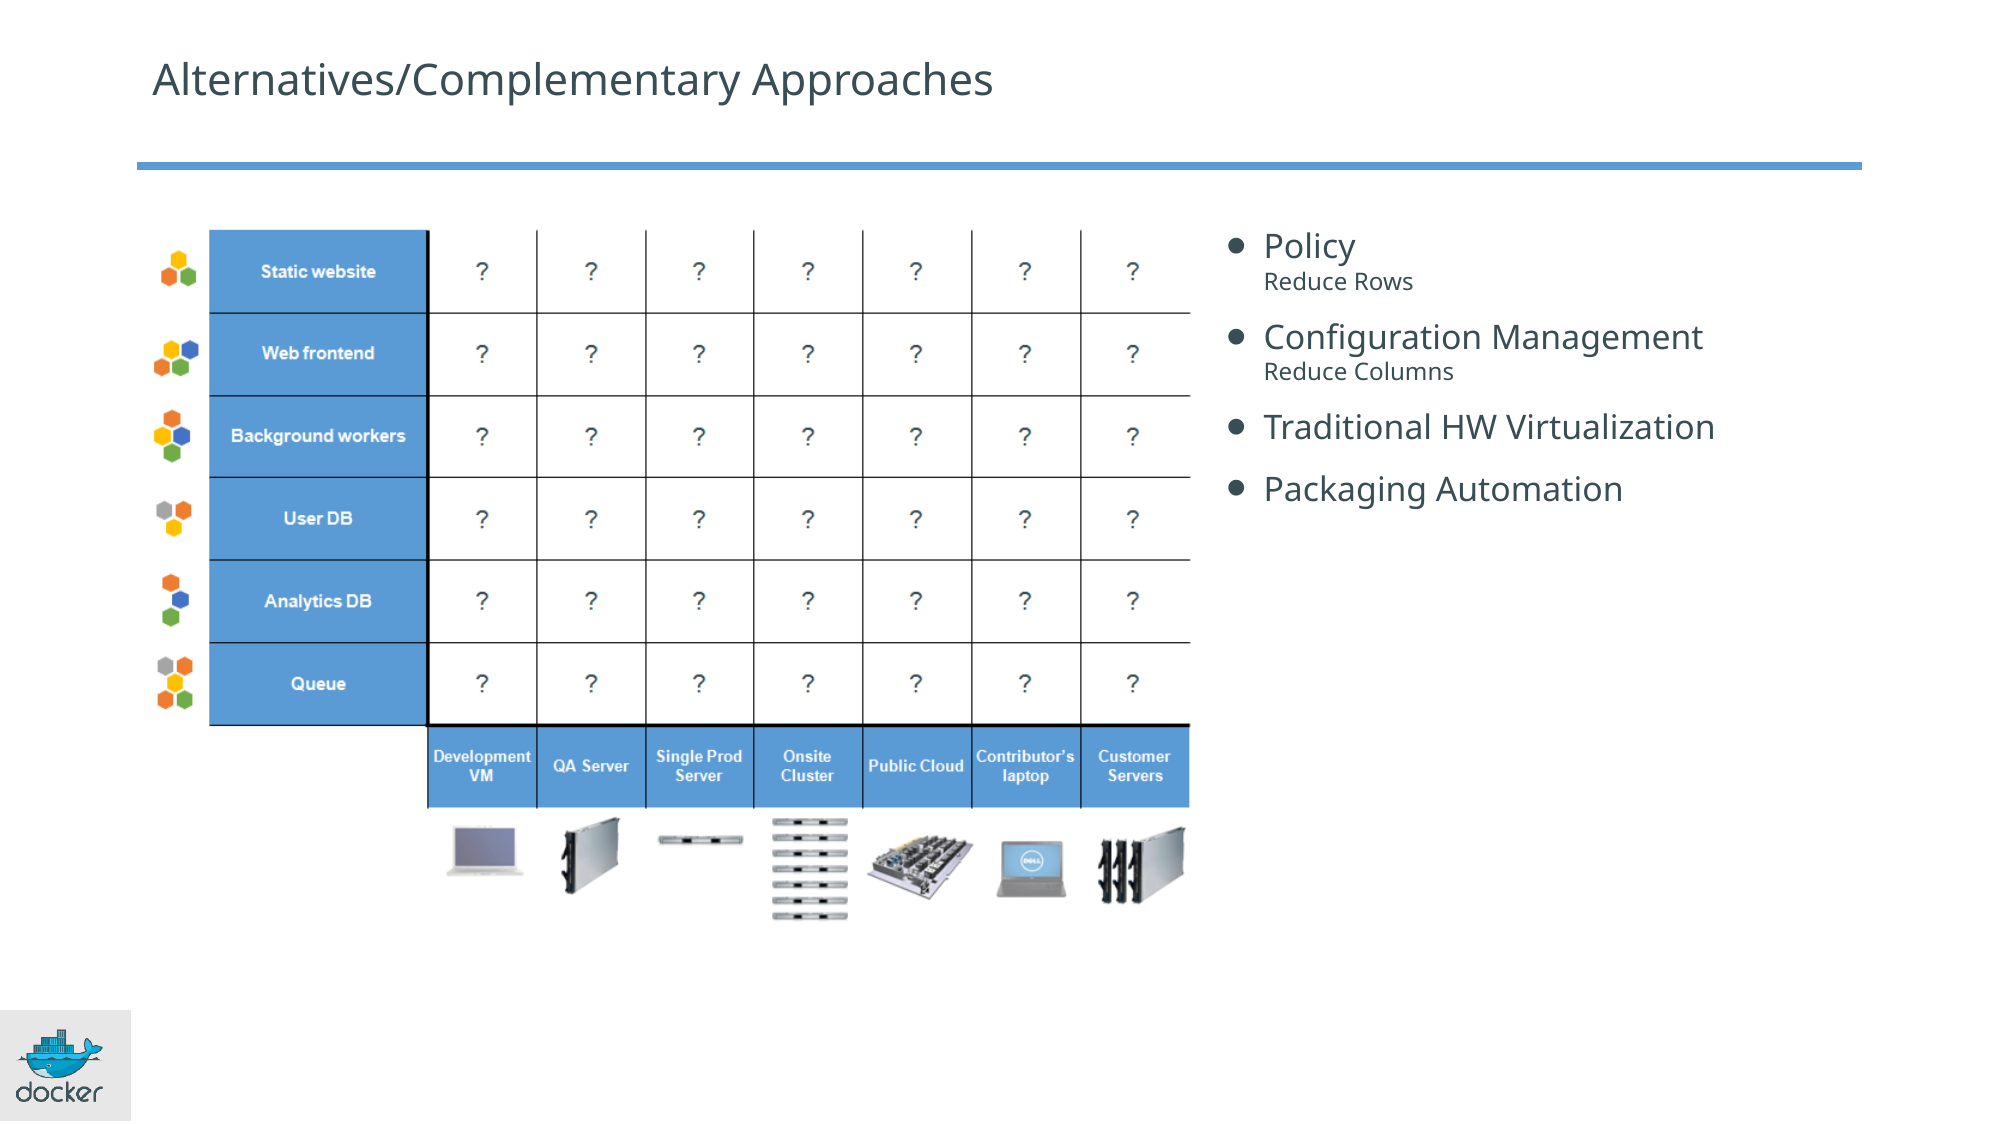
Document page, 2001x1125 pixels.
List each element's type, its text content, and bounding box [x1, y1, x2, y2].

list Policy Reduce Rows Configuration Management Reduce Columns Traditional HW Virtualization Packaging Automation [1211, 217, 2000, 1023]
title Alternatives/Complementary Approaches [137, 22, 1863, 133]
picture [141, 212, 1193, 926]
picture [0, 1010, 131, 1121]
